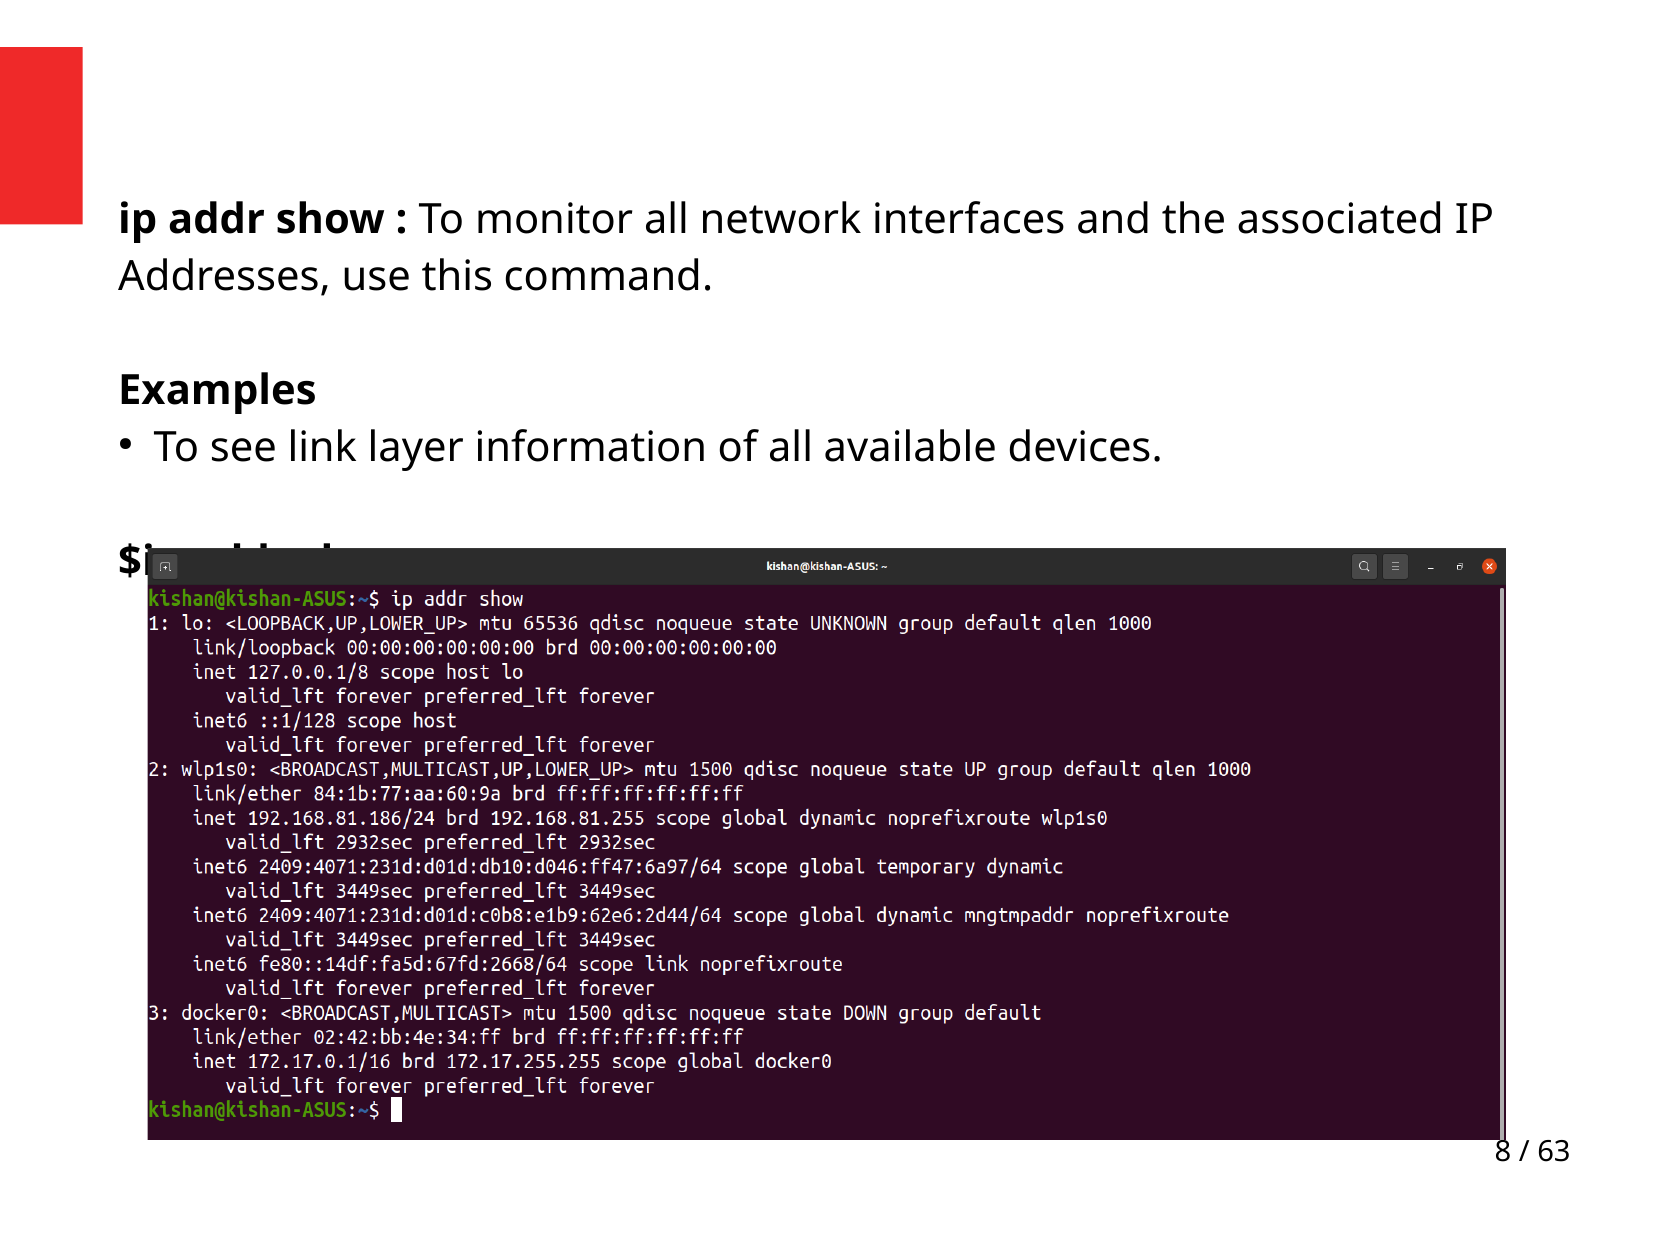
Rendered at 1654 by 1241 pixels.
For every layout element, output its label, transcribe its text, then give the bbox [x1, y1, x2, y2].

picture [147, 548, 1506, 1140]
subtitle ip addr show : To monitor all network interfaces and the associated IP Addresses, use this command. Examples To see link layer information of all available devices. $ip addr show [118, 188, 1536, 991]
